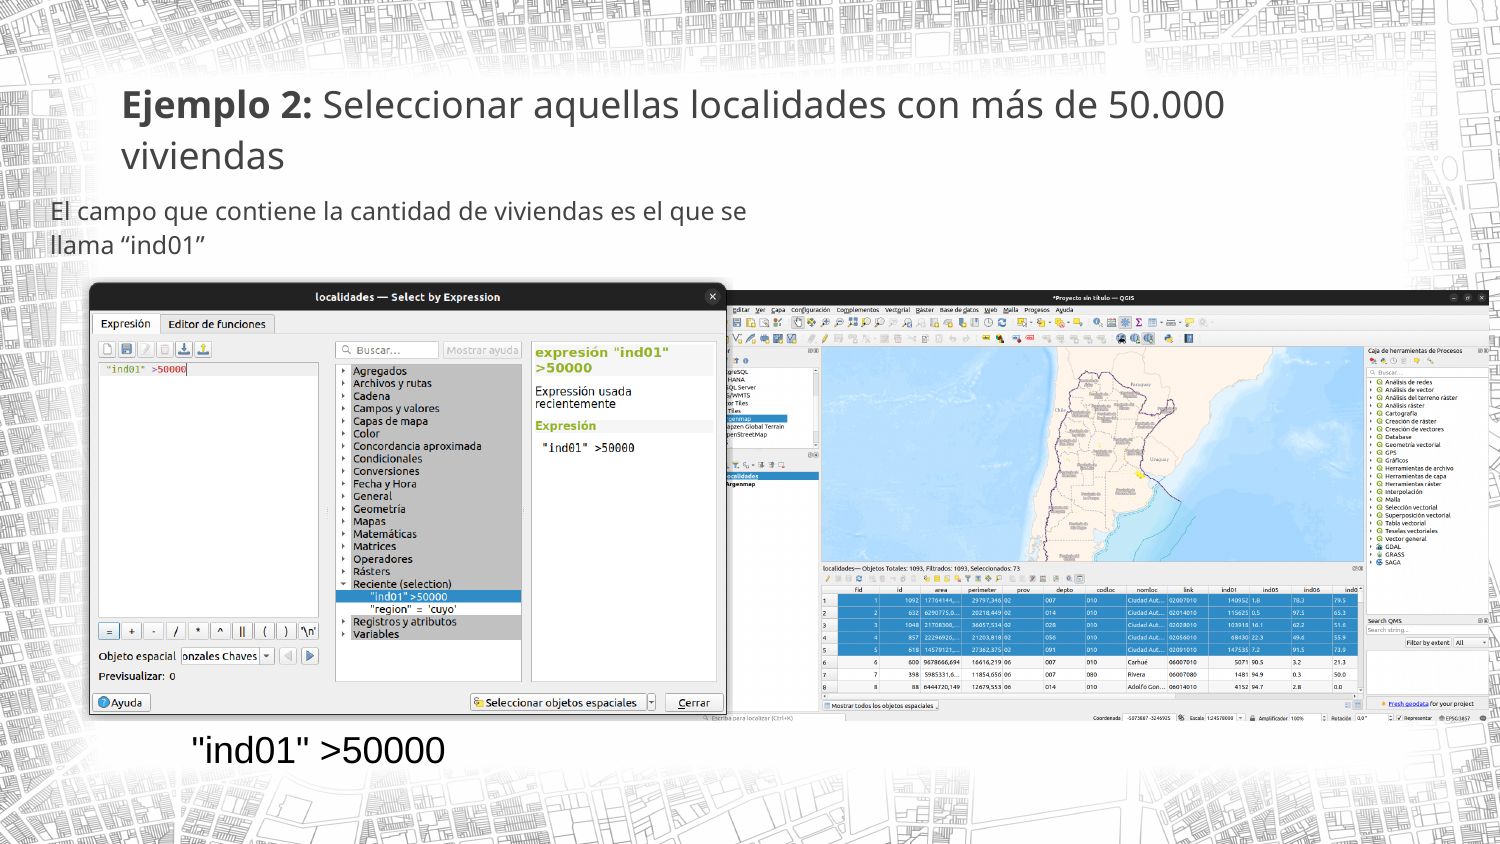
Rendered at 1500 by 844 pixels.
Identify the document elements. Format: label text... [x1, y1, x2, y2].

text_box Ejemplo 2: Seleccionar aquellas localidades con más de 50.000 viviendas [106, 70, 1262, 187]
text_box "ind01" >50000 [166, 722, 461, 780]
text_box El campo que contiene la cantidad de viviendas es el que se llama “ind01” [35, 186, 768, 260]
picture [0, 0, 1500, 844]
